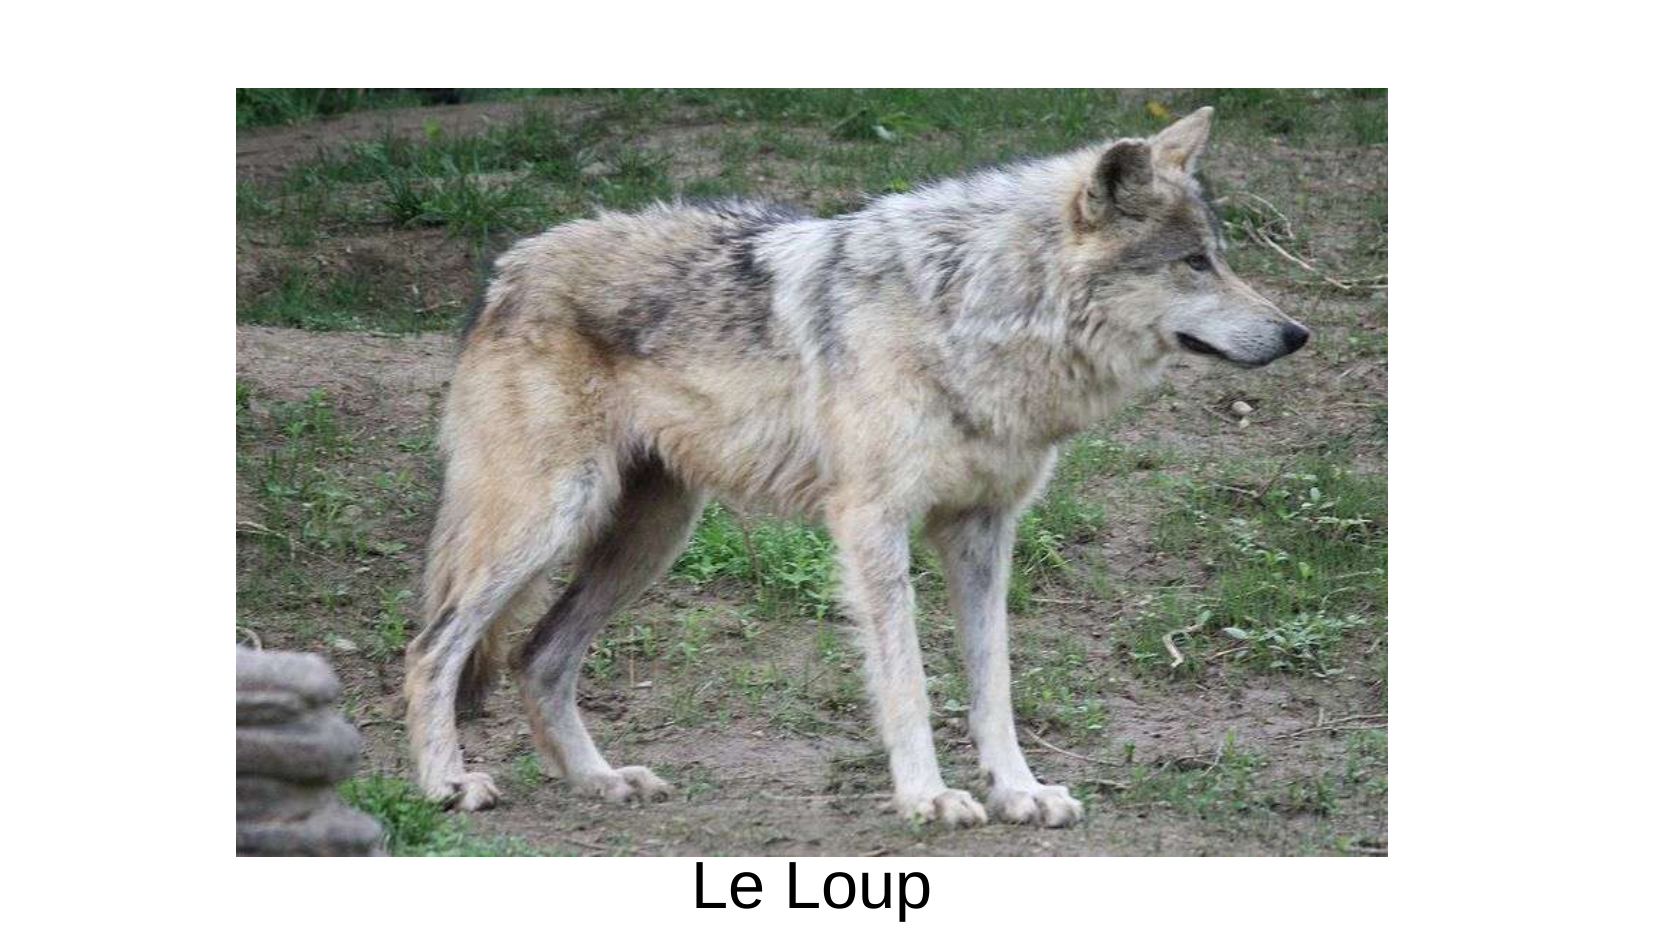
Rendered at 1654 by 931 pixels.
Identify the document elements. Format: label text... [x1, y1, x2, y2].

subtitle Le Loup [236, 857, 1388, 931]
picture [236, 88, 1388, 857]
